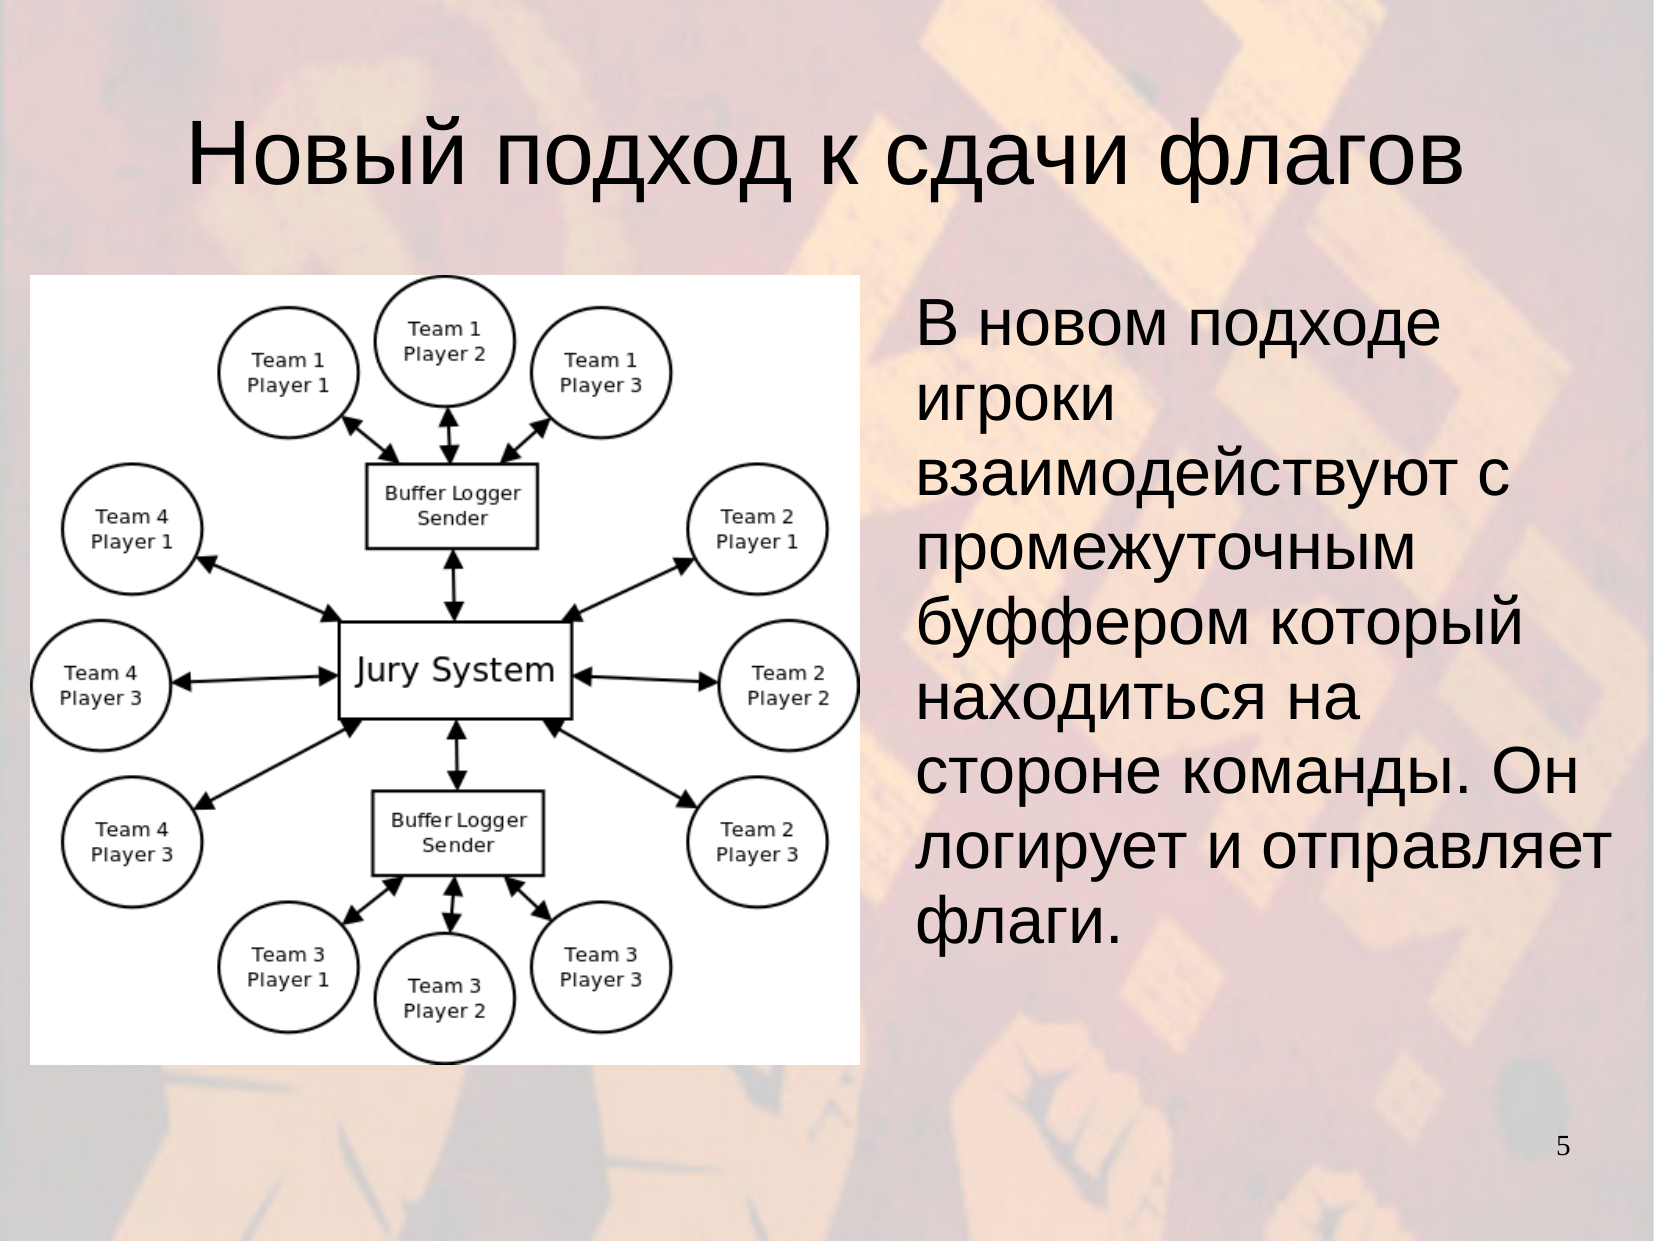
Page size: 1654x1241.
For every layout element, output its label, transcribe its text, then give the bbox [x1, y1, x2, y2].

list В новом подходе игроки взаимодействуют с промежуточным буффером который находиться на стороне команды. Он логирует и отправляет флаги. [915, 285, 1616, 1005]
picture [0, 0, 1654, 1241]
title Новый подход к сдачи флагов [82, 49, 1571, 257]
